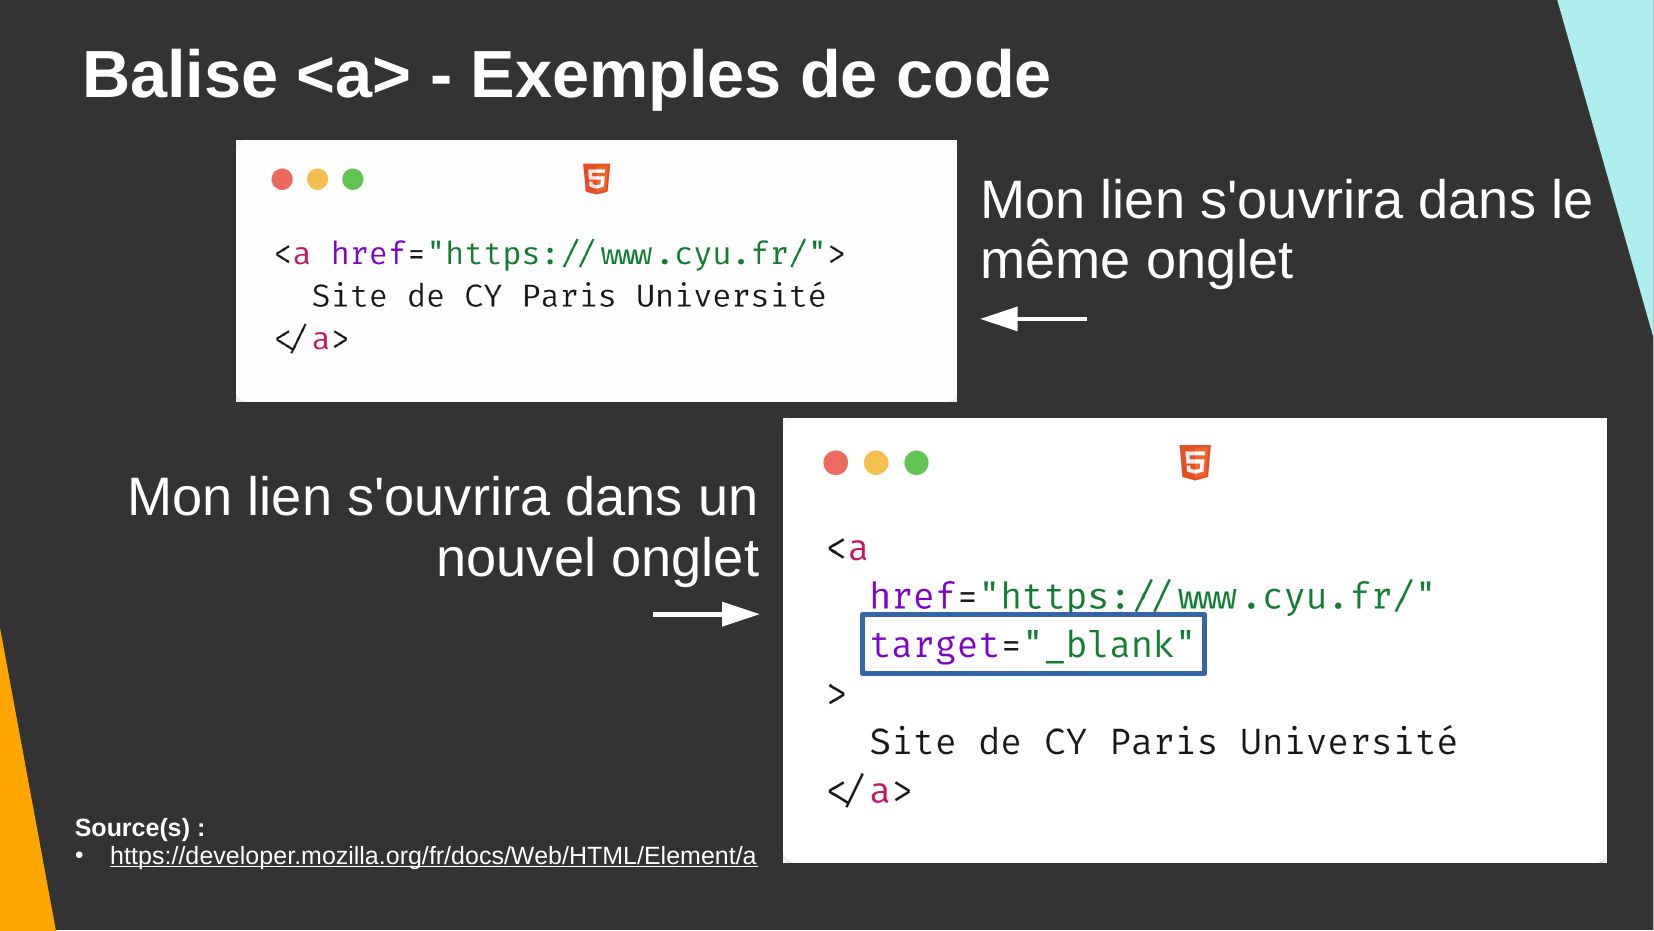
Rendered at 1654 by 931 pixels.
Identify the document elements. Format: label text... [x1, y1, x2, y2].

picture [236, 140, 957, 402]
text_box [0, 627, 56, 931]
picture [783, 418, 1607, 863]
title Mon lien s'ouvrira dans un nouvel onglet [82, 466, 760, 591]
title Balise <a> - Exemples de code [82, 37, 1571, 114]
text_box Source(s) : https://developer.mozilla.org/fr/docs/Web/HTML/Element/a [60, 806, 1546, 931]
text_box [1557, 0, 1654, 340]
title Mon lien s'ouvrira dans le même onglet [980, 169, 1622, 319]
